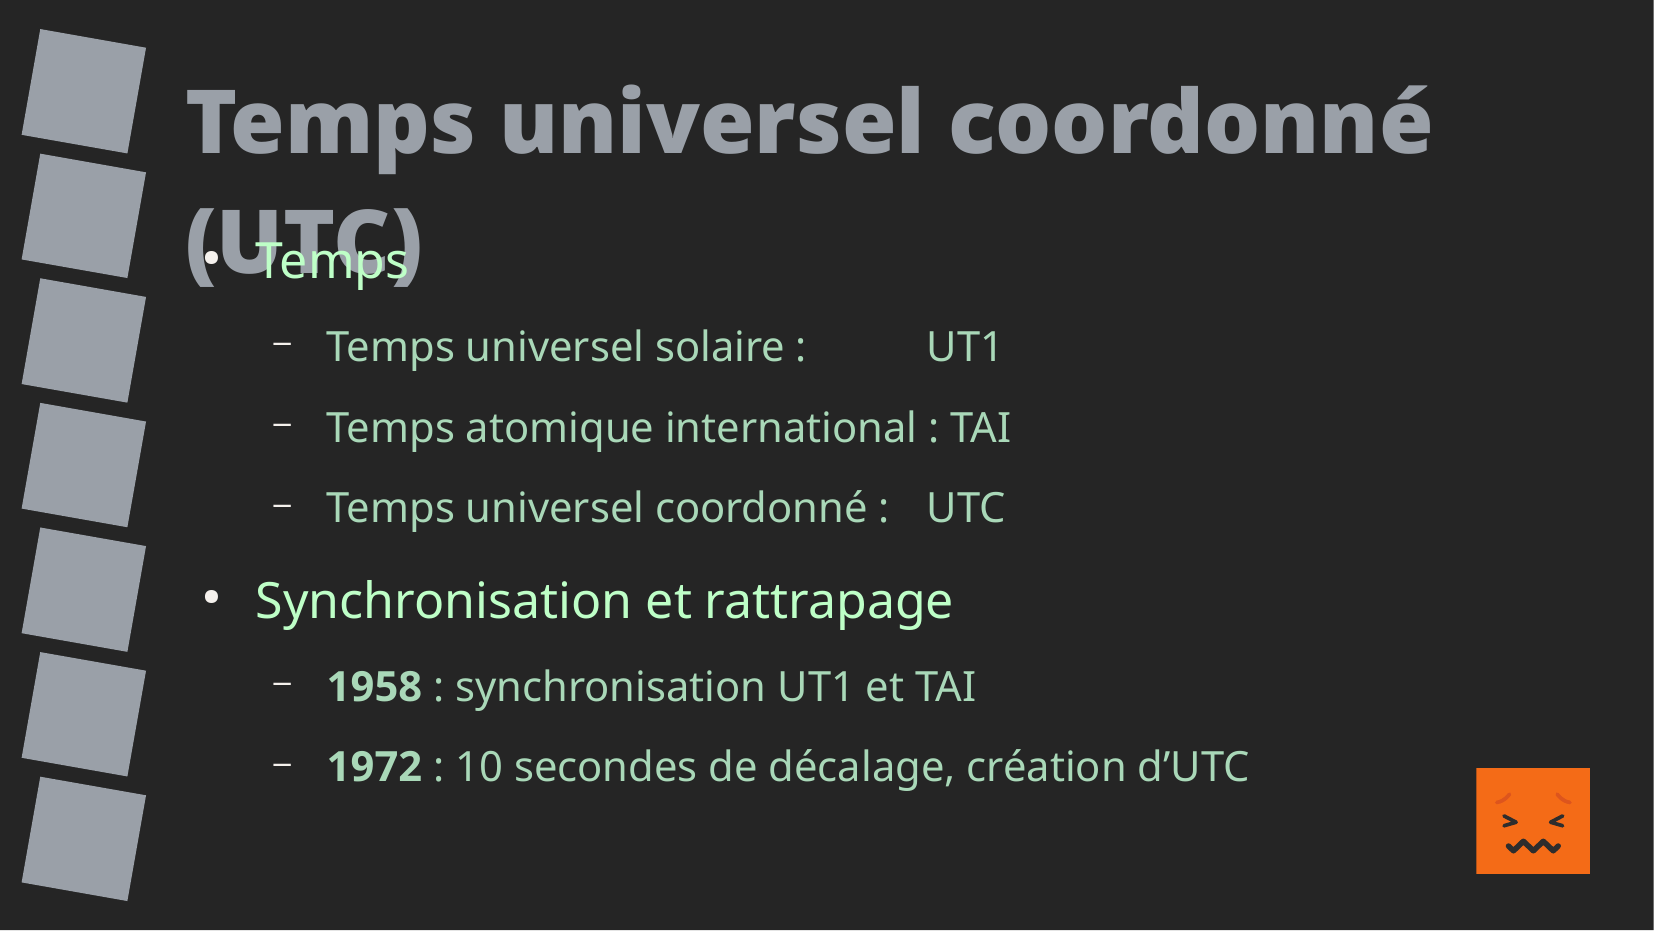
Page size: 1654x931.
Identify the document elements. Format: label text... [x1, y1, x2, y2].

picture [1476, 767, 1591, 874]
title Temps universel coordonné (UTC) [184, 59, 1654, 154]
list Temps Temps universel solaire : UT1 Temps atomique international : TAI Temps universel coordonné : UTC Synchronisation et rattrapage 1958 : synchronisation UT1 et TAI 1972 : 10 secondes de décalage, création d’UTC [184, 225, 1636, 901]
